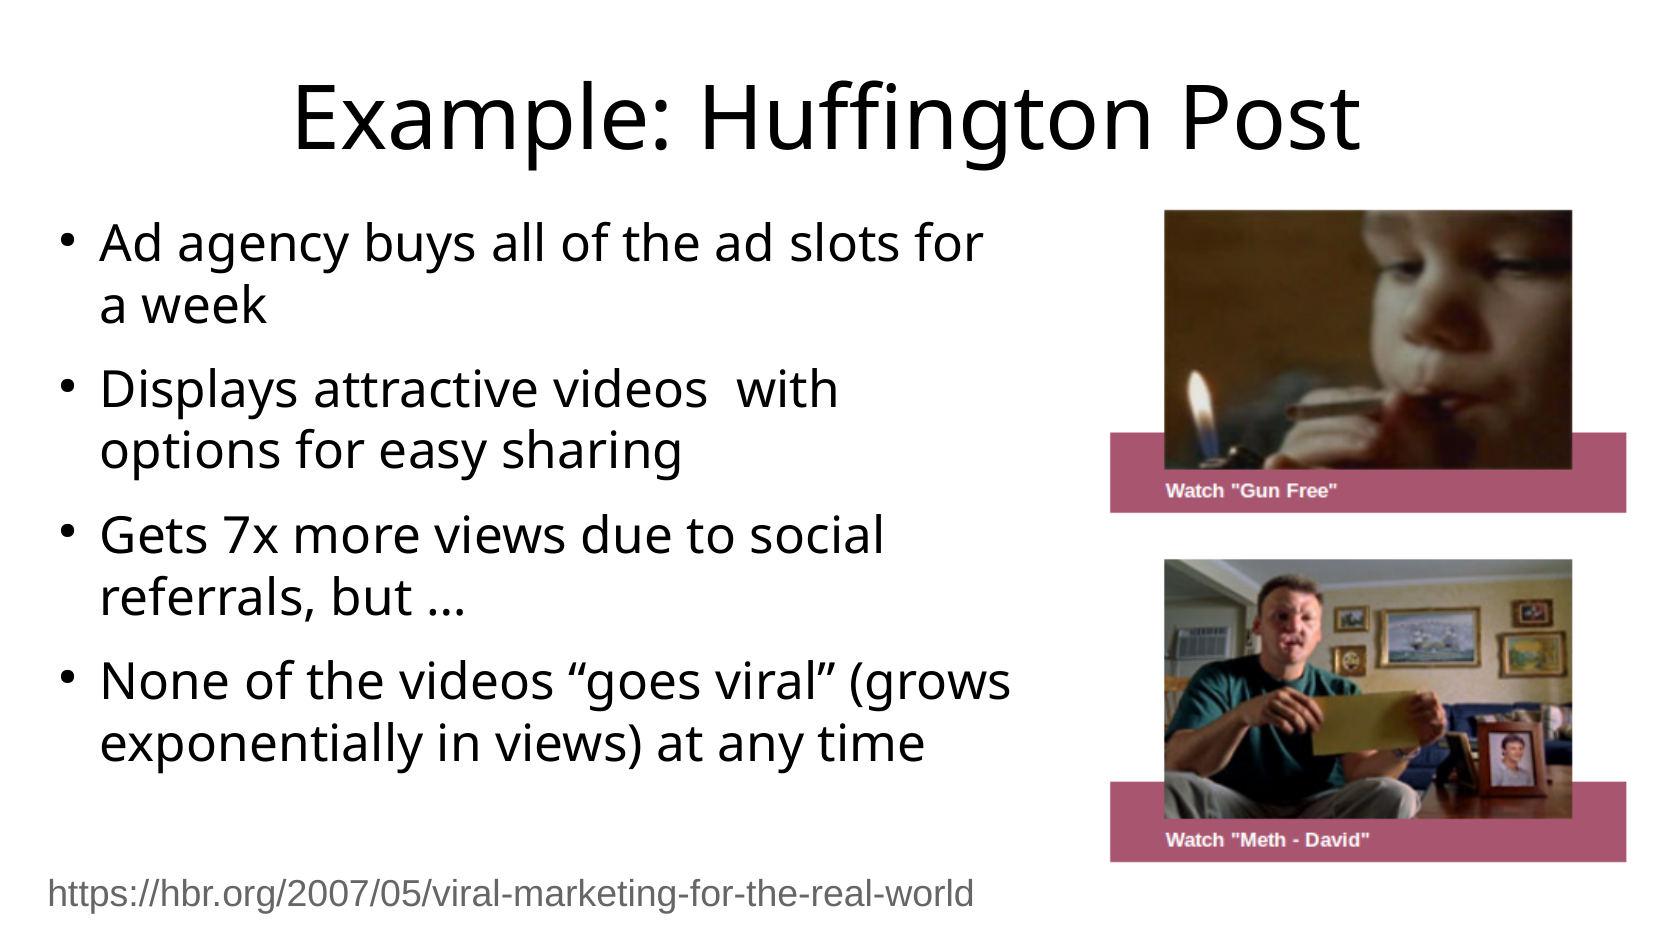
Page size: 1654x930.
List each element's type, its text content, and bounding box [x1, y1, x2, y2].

text_box https://hbr.org/2007/05/viral-marketing-for-the-real-world [32, 864, 1104, 922]
list Ad agency buys all of the ad slots for a week Displays attractive videos with options for easy sharing Gets 7x more views due to social referrals, but … None of the videos “goes viral” (grows exponentially in views) at any time [45, 209, 1021, 793]
picture [1103, 167, 1642, 885]
title Example: Huffington Post [82, 1, 1571, 225]
